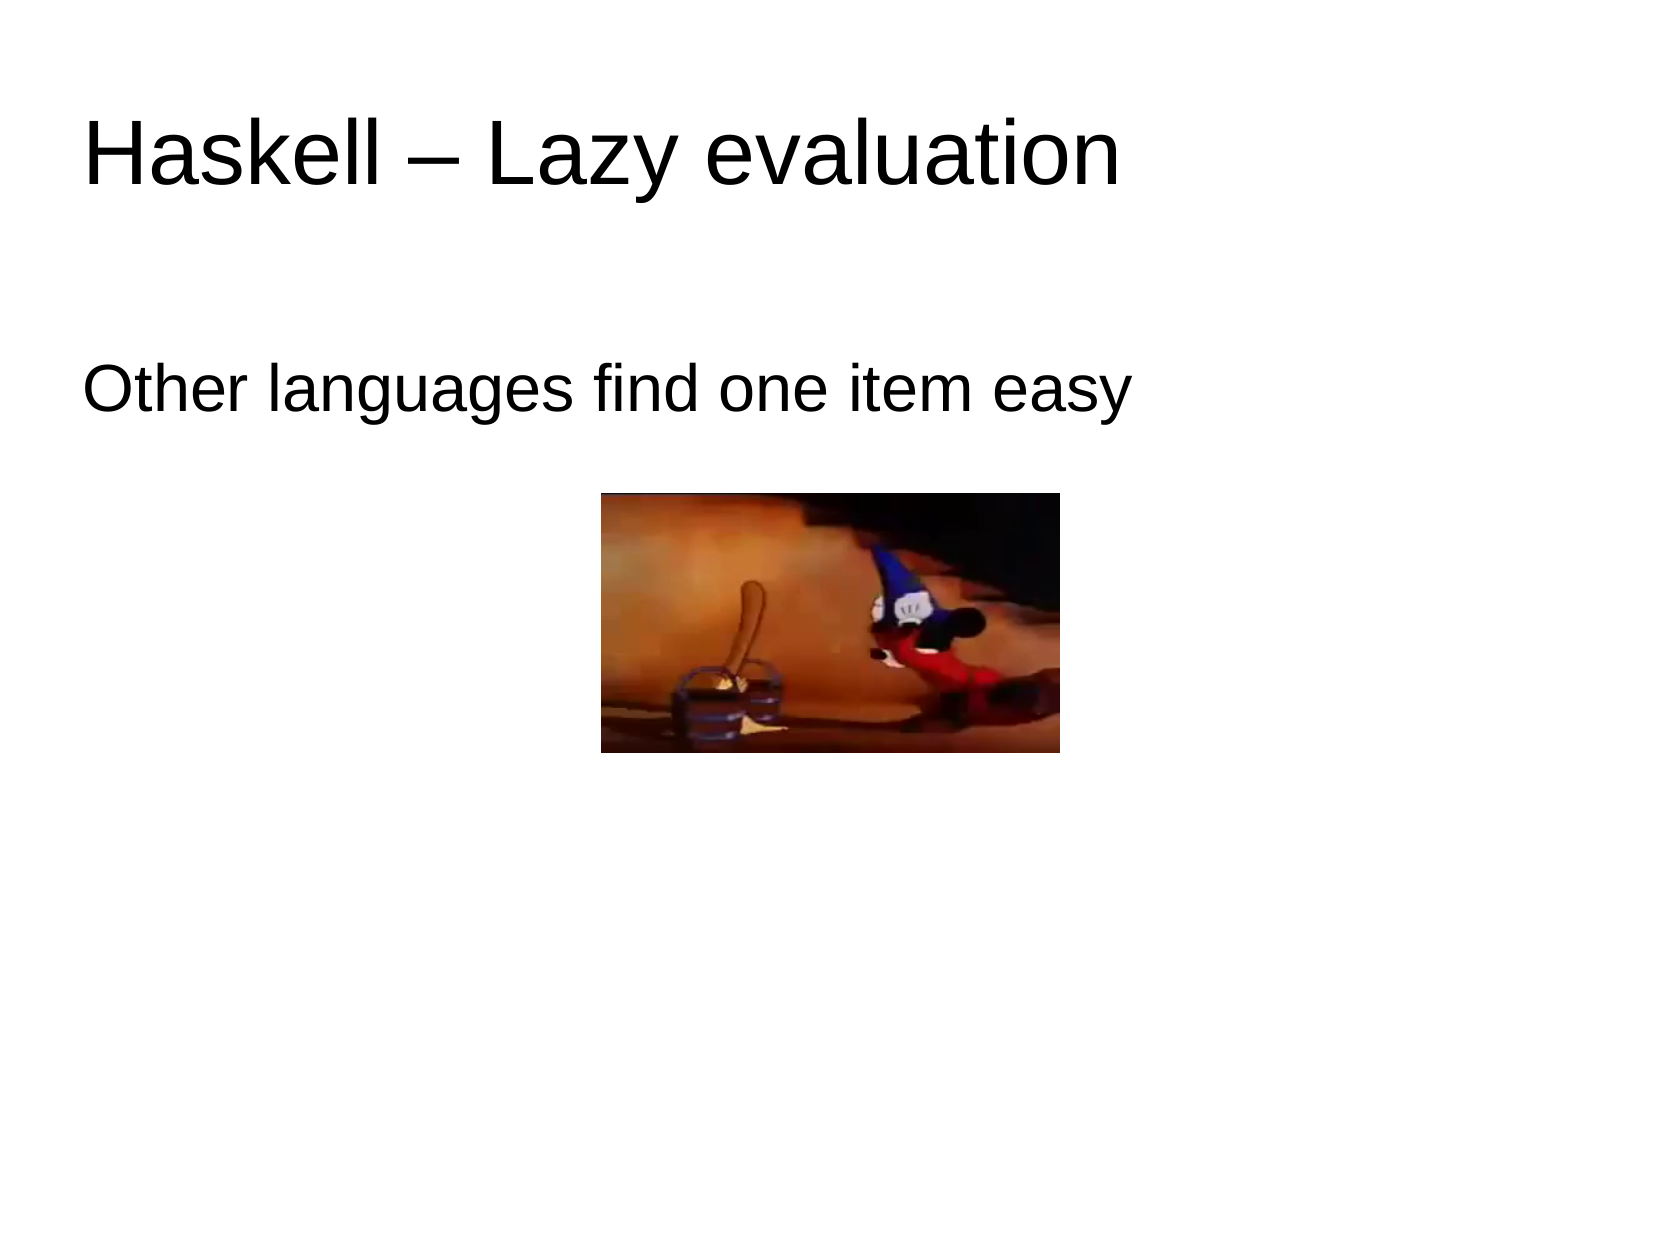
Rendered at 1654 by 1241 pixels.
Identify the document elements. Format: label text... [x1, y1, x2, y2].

subtitle Other languages find one item easy [82, 290, 1571, 1010]
title Haskell – Lazy evaluation [82, 49, 1571, 257]
